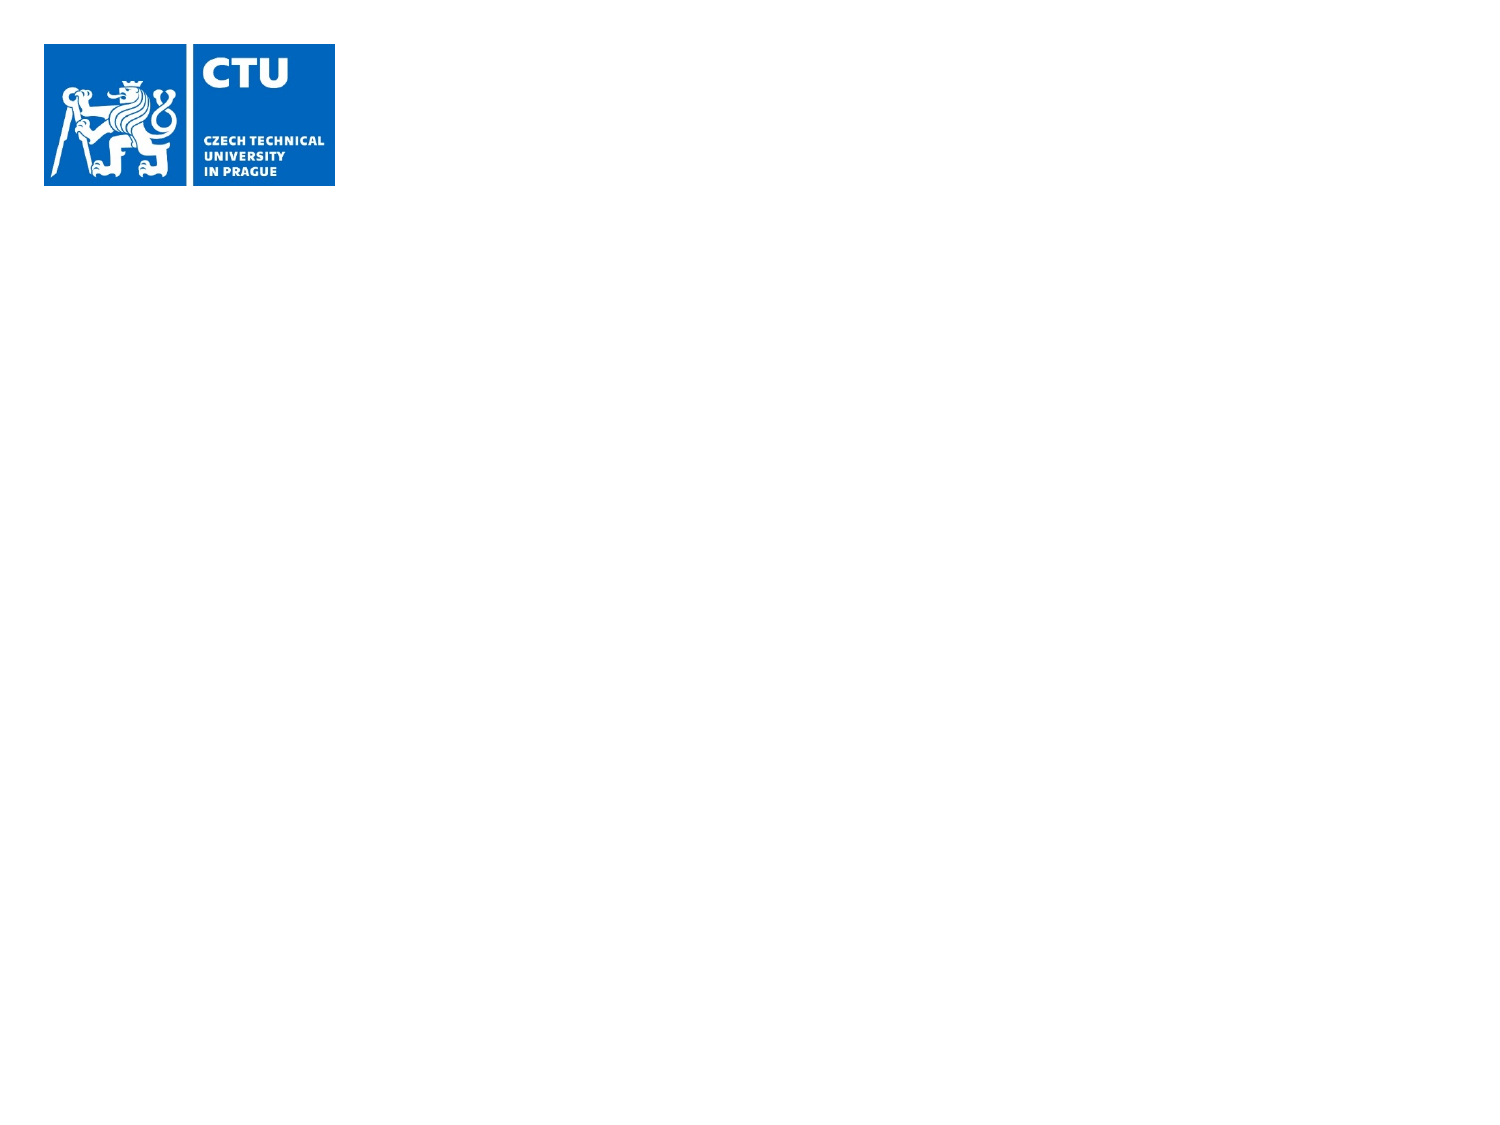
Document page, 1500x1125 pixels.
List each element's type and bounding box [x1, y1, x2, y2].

picture [44, 44, 335, 186]
